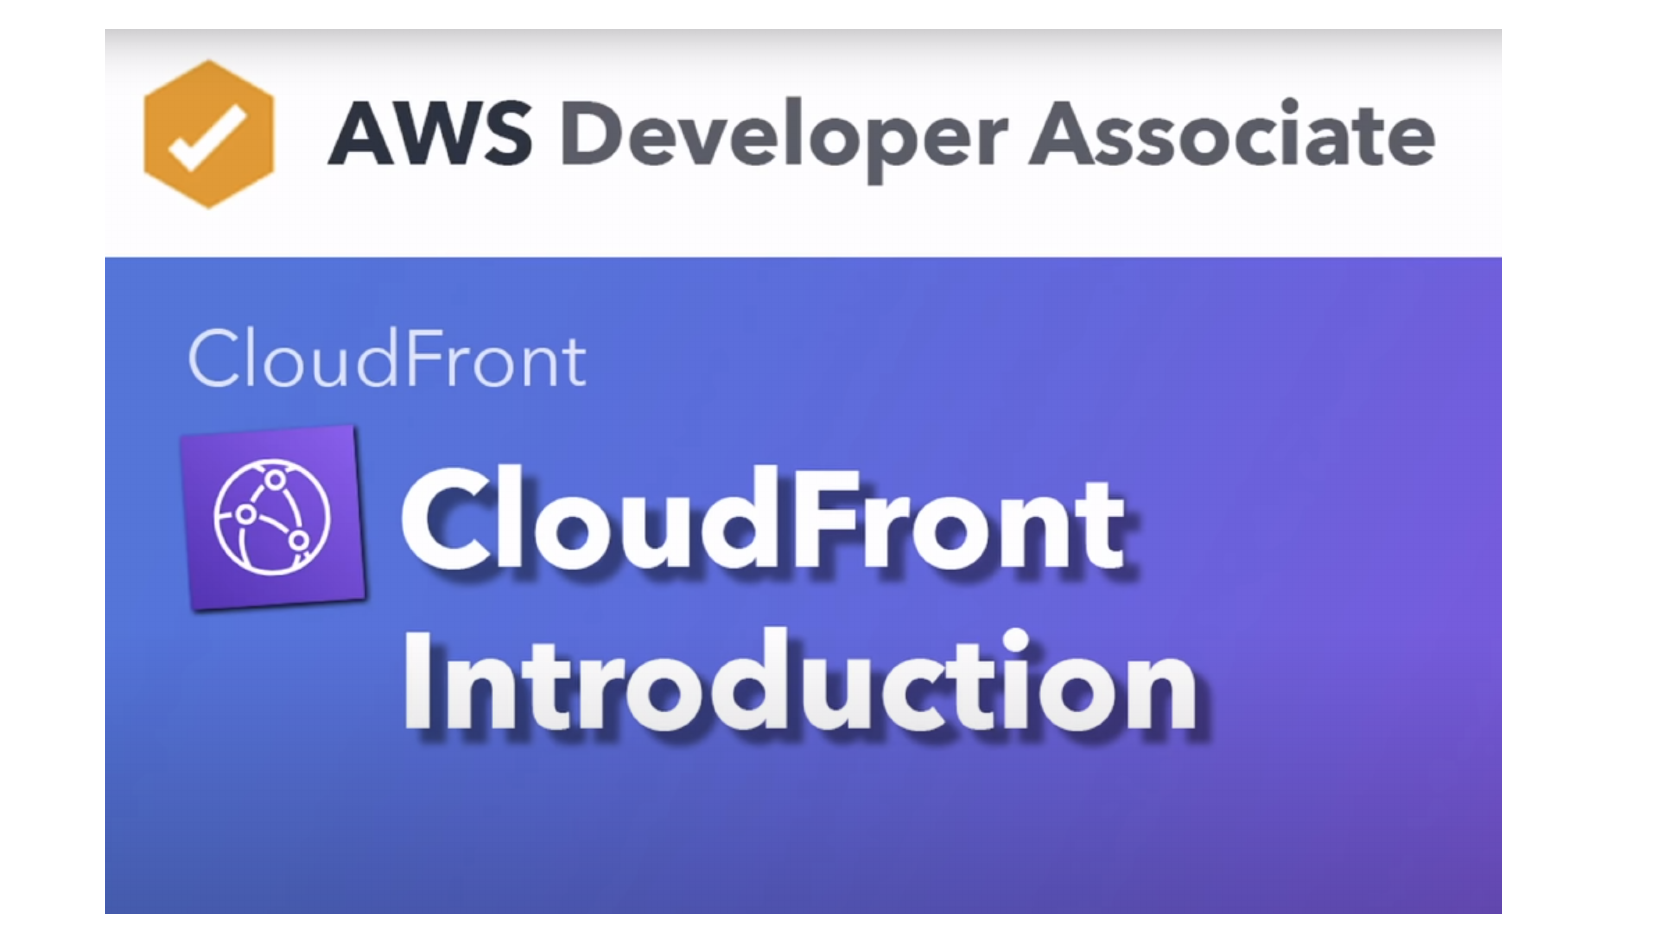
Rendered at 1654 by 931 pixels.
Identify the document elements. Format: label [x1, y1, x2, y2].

picture [105, 29, 1502, 914]
